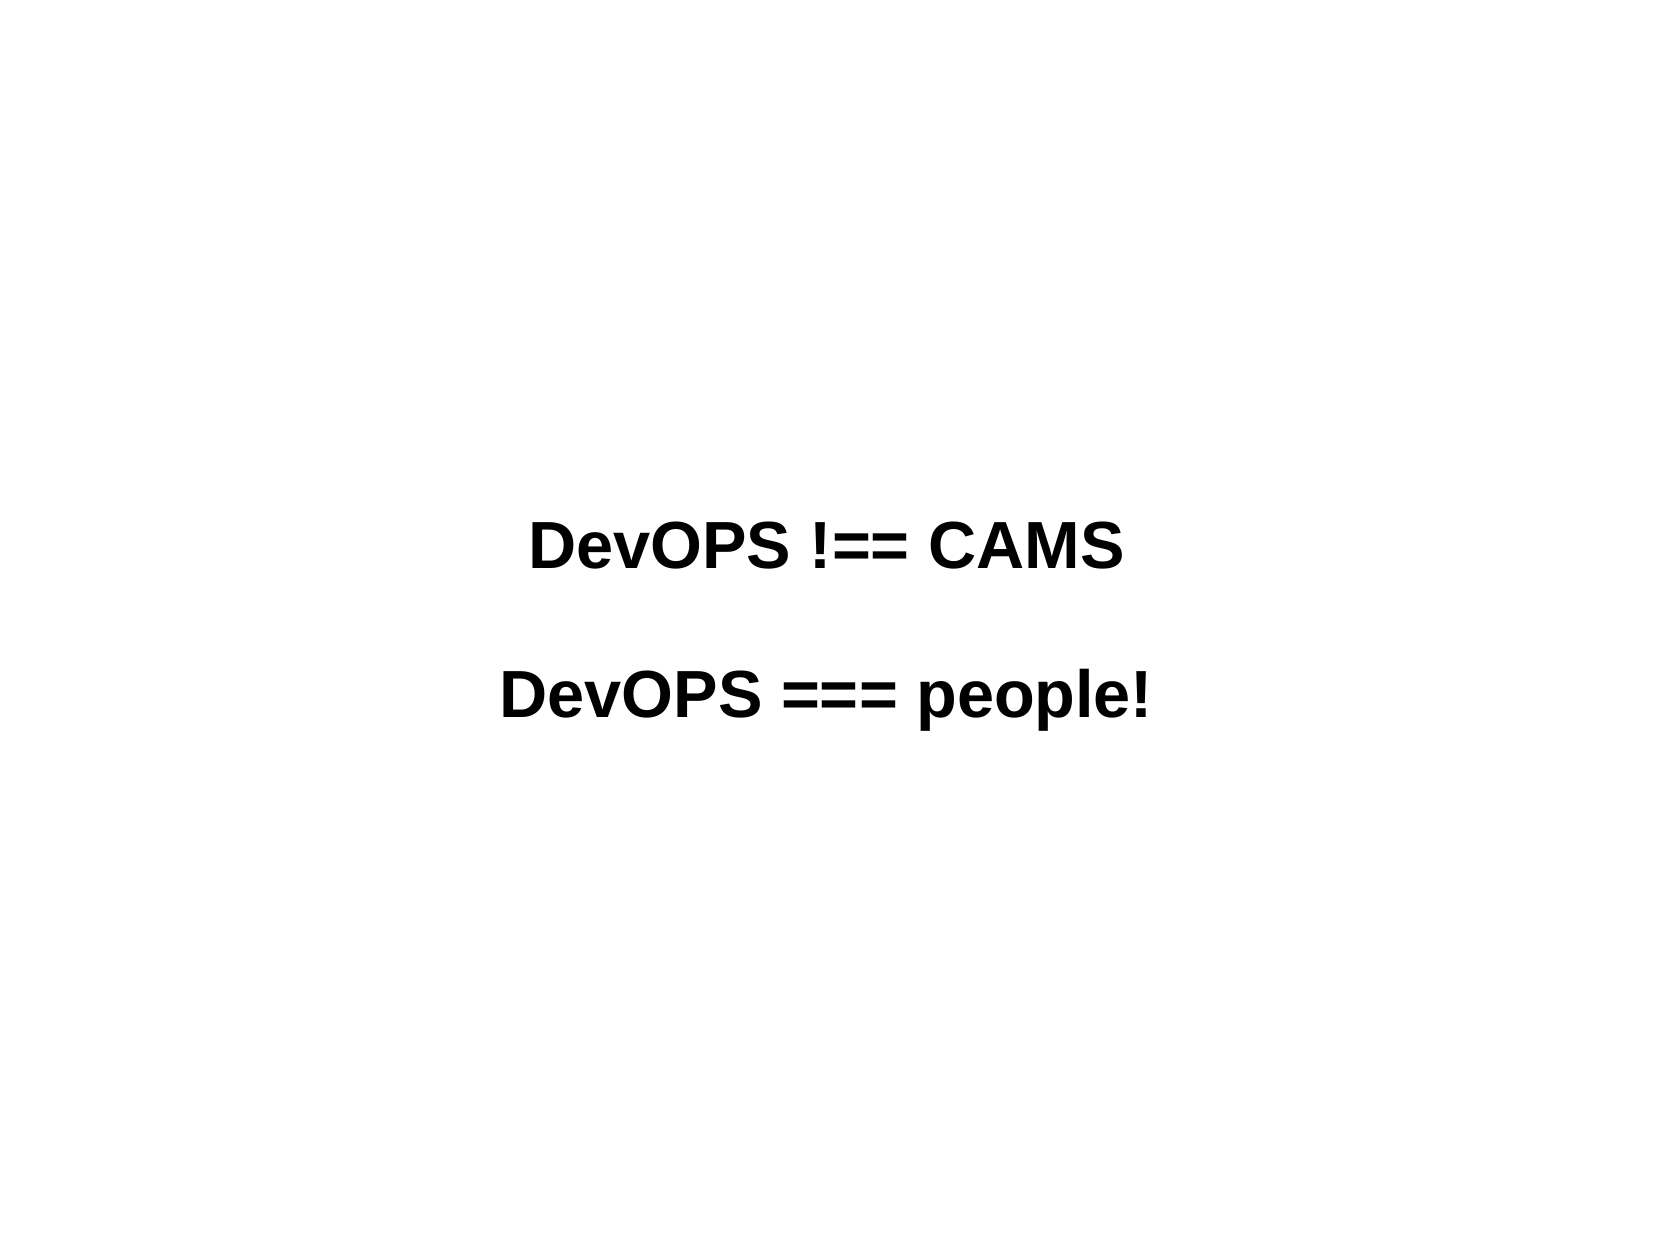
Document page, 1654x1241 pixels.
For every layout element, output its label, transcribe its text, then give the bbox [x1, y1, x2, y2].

subtitle DevOPS !== CAMS DevOPS === people! [82, 140, 1571, 1101]
